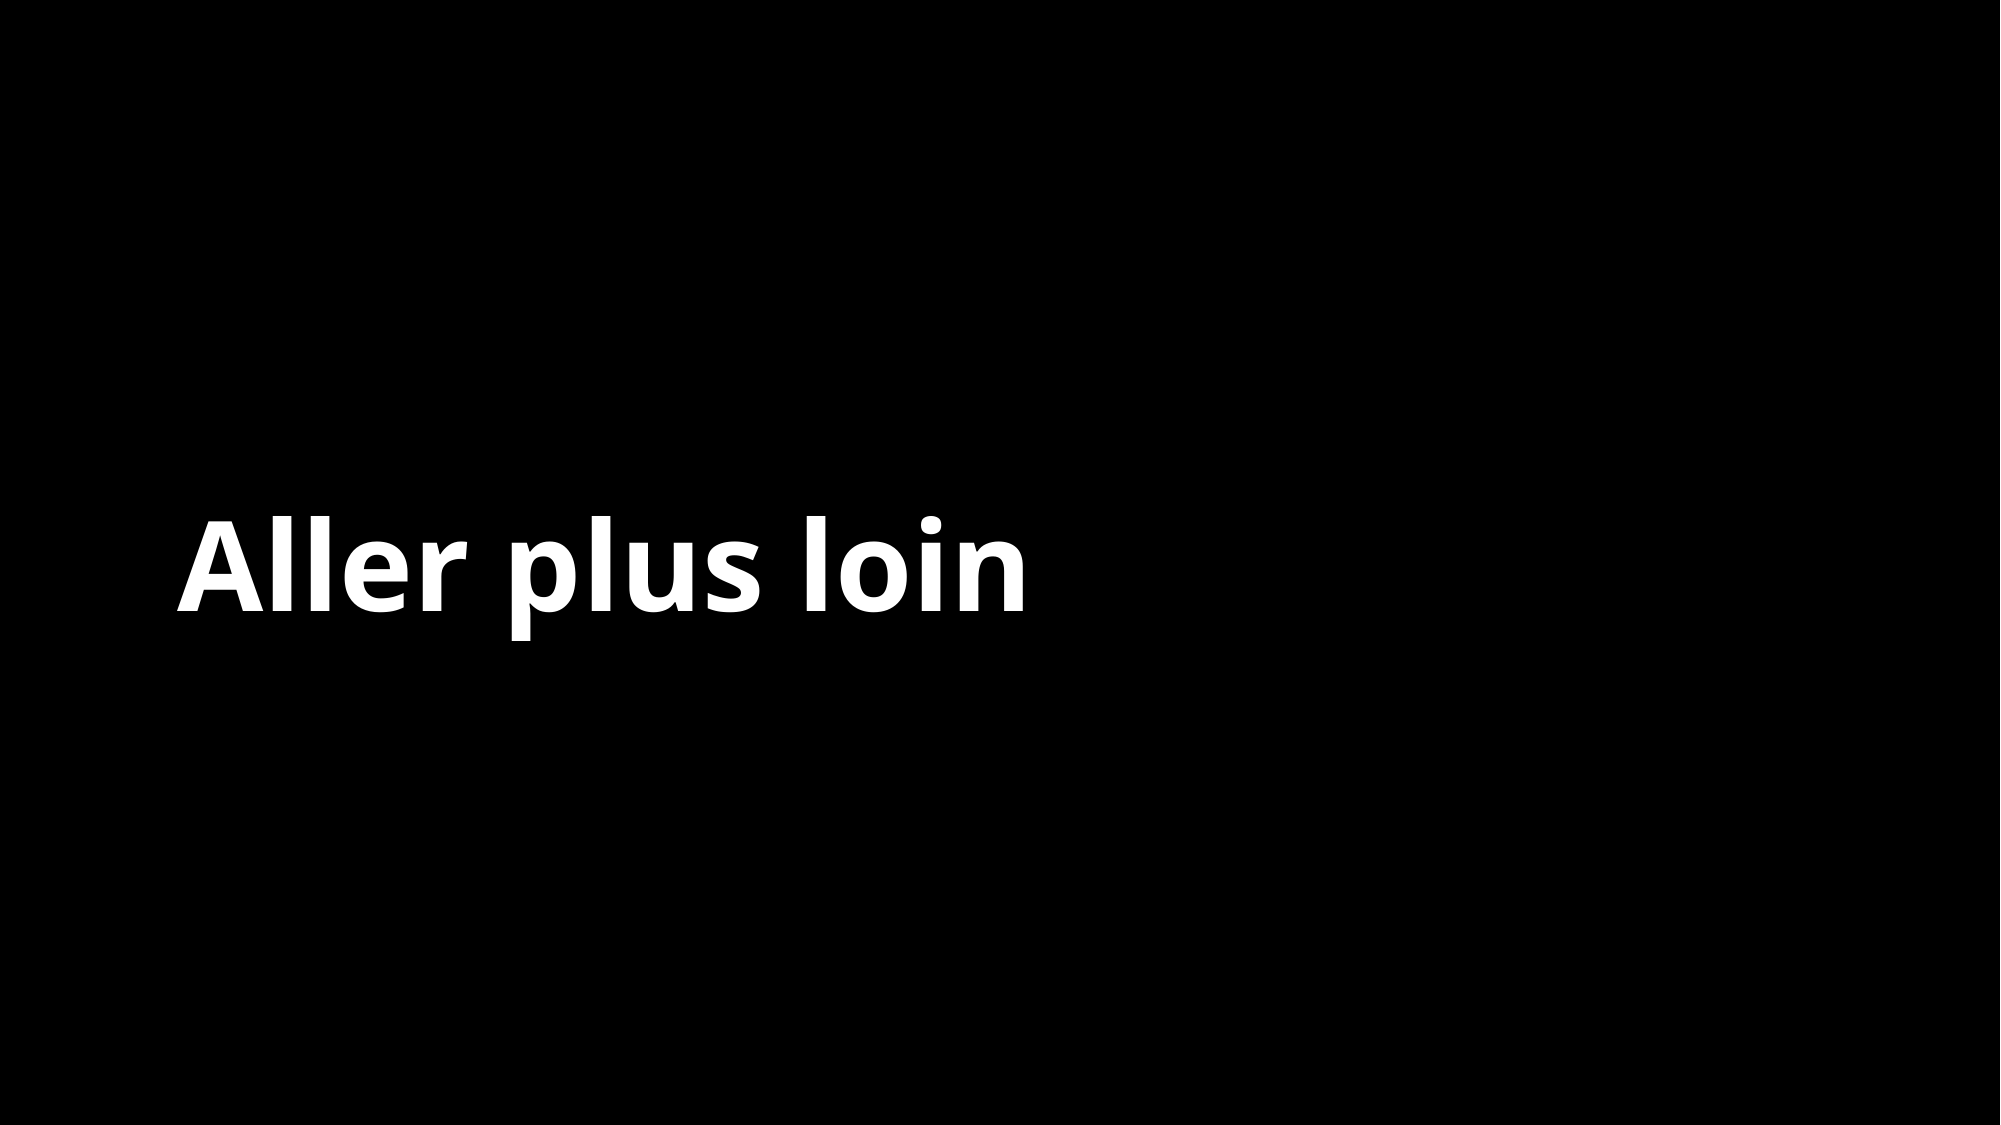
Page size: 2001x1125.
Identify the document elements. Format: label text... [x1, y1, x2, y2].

text_box Aller plus loin [0, 0, 2000, 1125]
